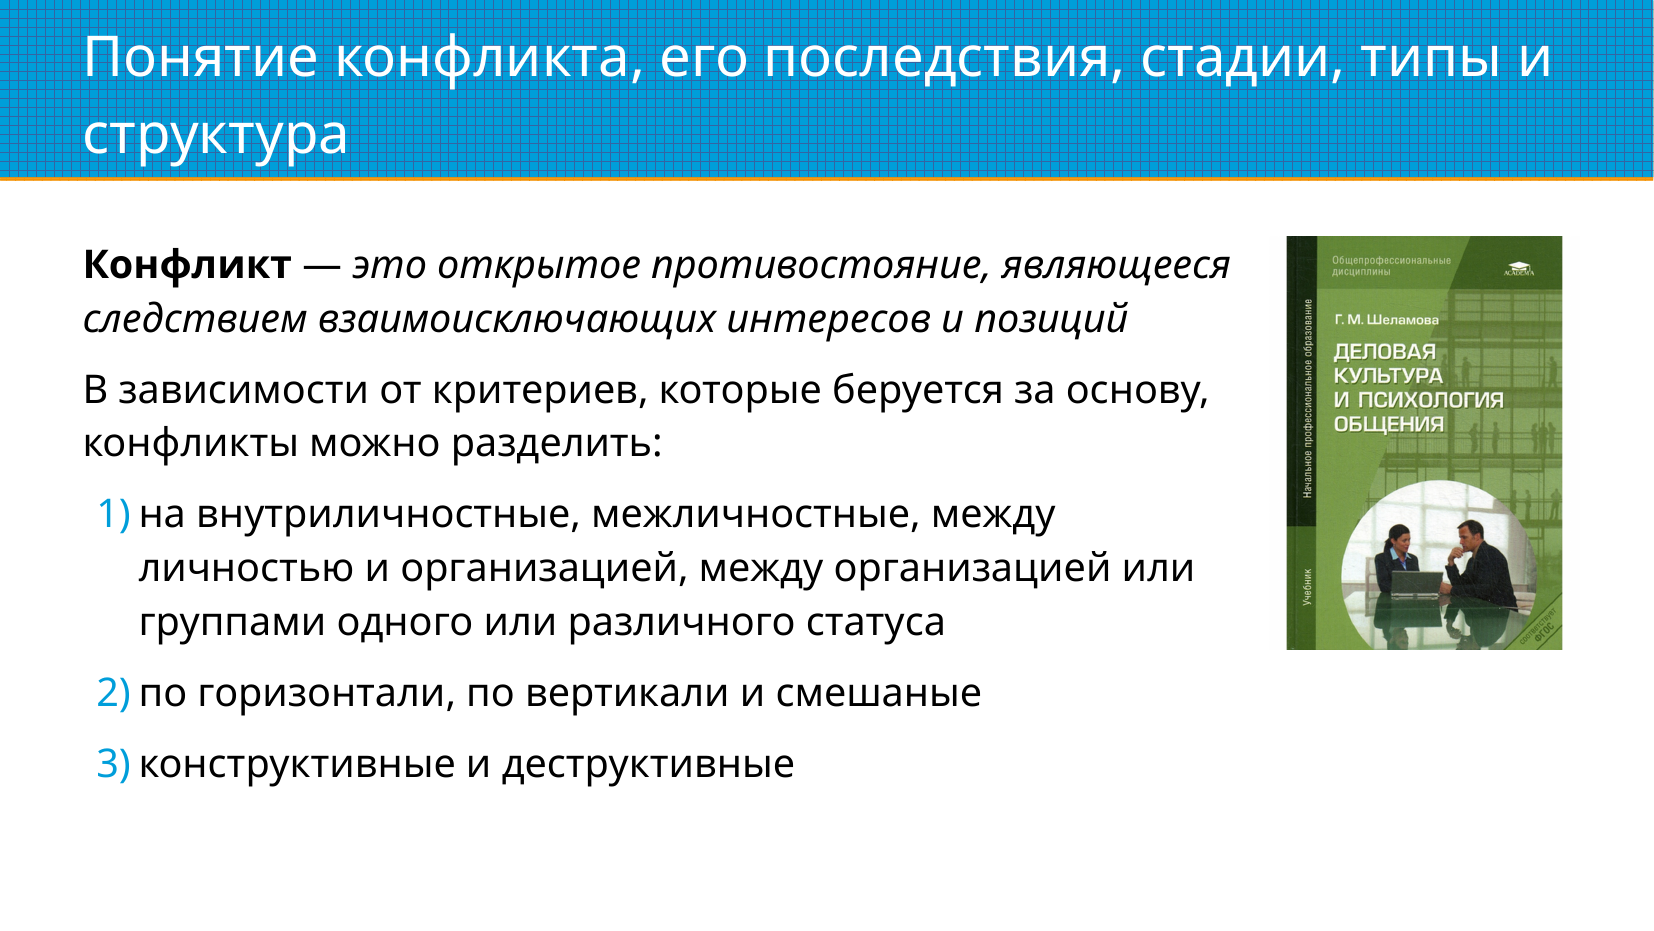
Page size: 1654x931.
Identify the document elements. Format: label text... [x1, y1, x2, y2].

title Понятие конфликта, его последствия, стадии, типы и структура [82, 14, 1571, 171]
picture [1269, 236, 1580, 650]
list Конфликт — это открытое противостояние, являющееся следствием взаимоисключающих интересов и позиций В зависимости от критериев, которые беруется за основу, конфликты можно разделить: на внутриличностные, межличностные, между личностью и организацией, между организацией или группами одного или различного статуса по горизонтали, по вертикали и смешаные конструктивные и деструктивные [82, 236, 1241, 811]
